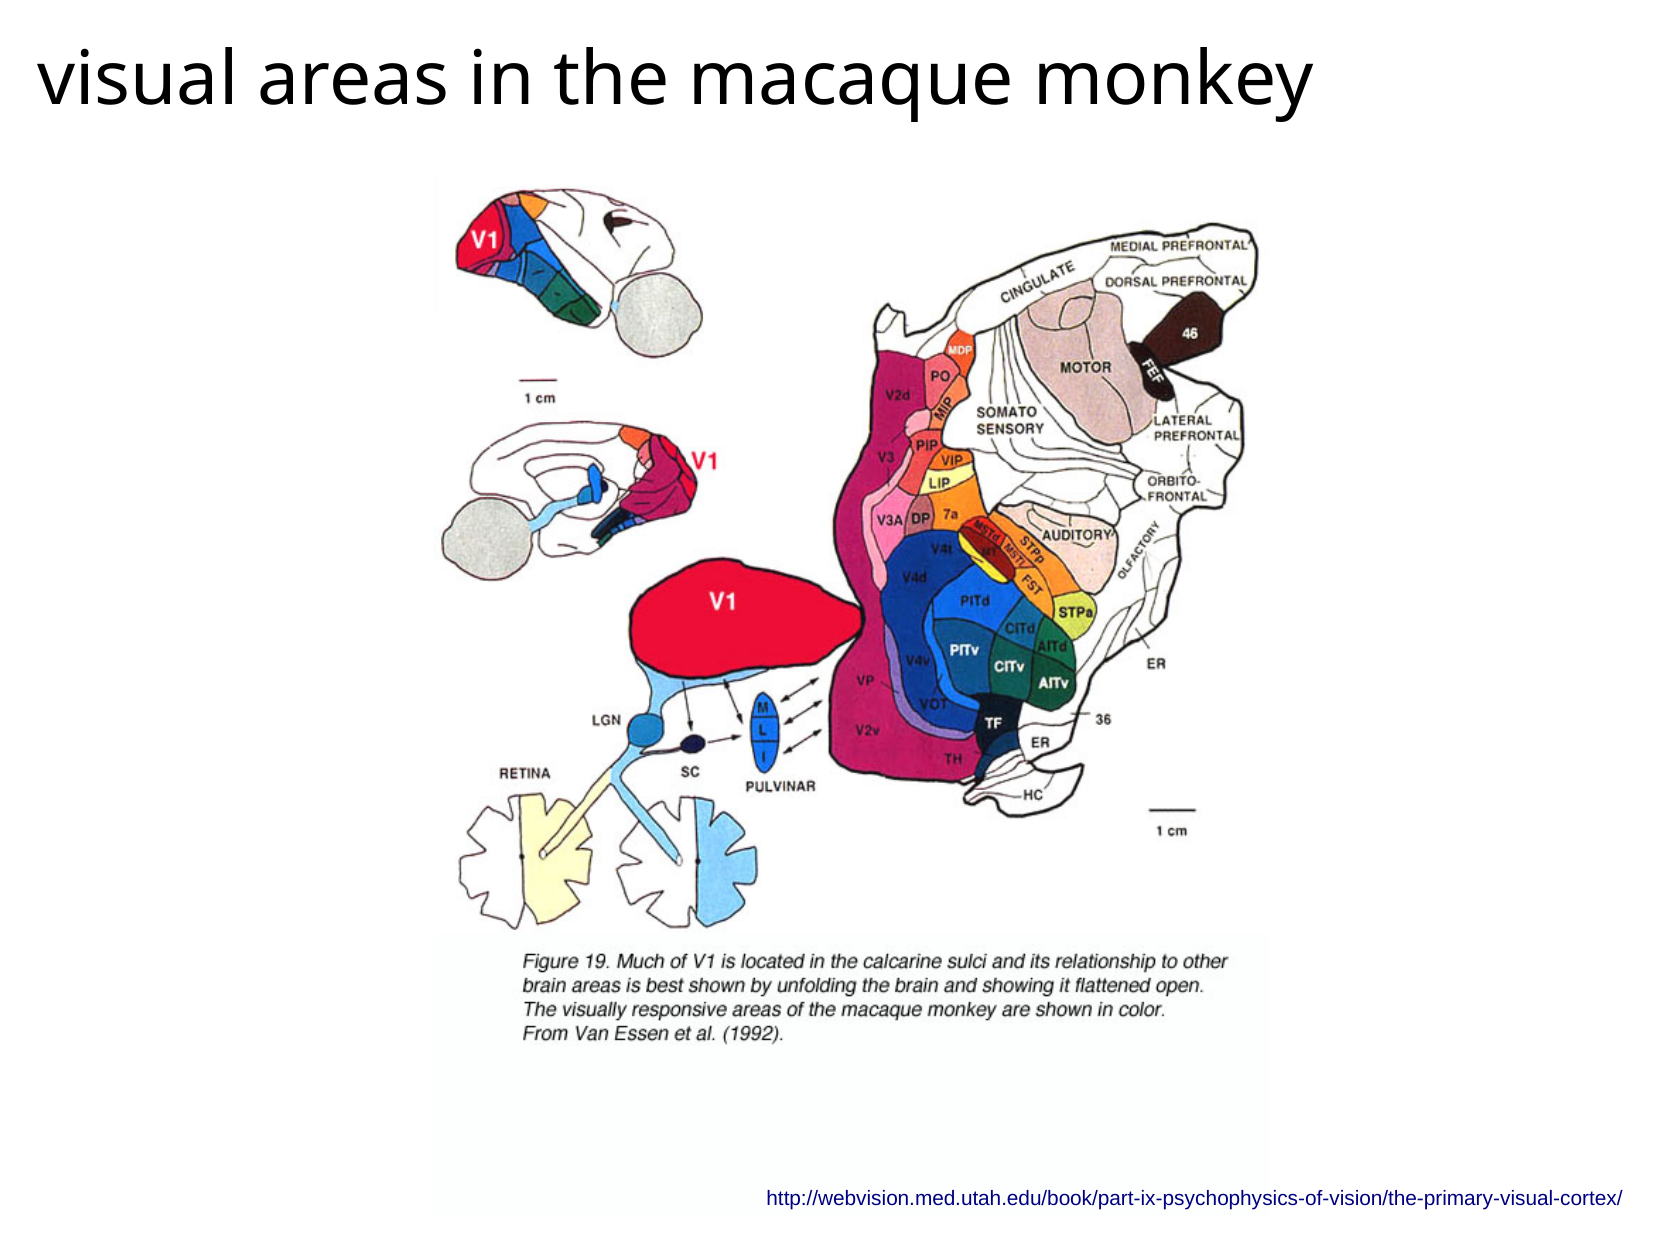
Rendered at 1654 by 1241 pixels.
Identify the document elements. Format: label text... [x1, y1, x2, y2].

picture [433, 175, 1270, 1217]
title visual areas in the macaque monkey [37, 0, 1613, 151]
text_box http://webvision.med.utah.edu/book/part-ix-psychophysics-of-vision/the-primary-visual-cortex/ [751, 1178, 1638, 1217]
